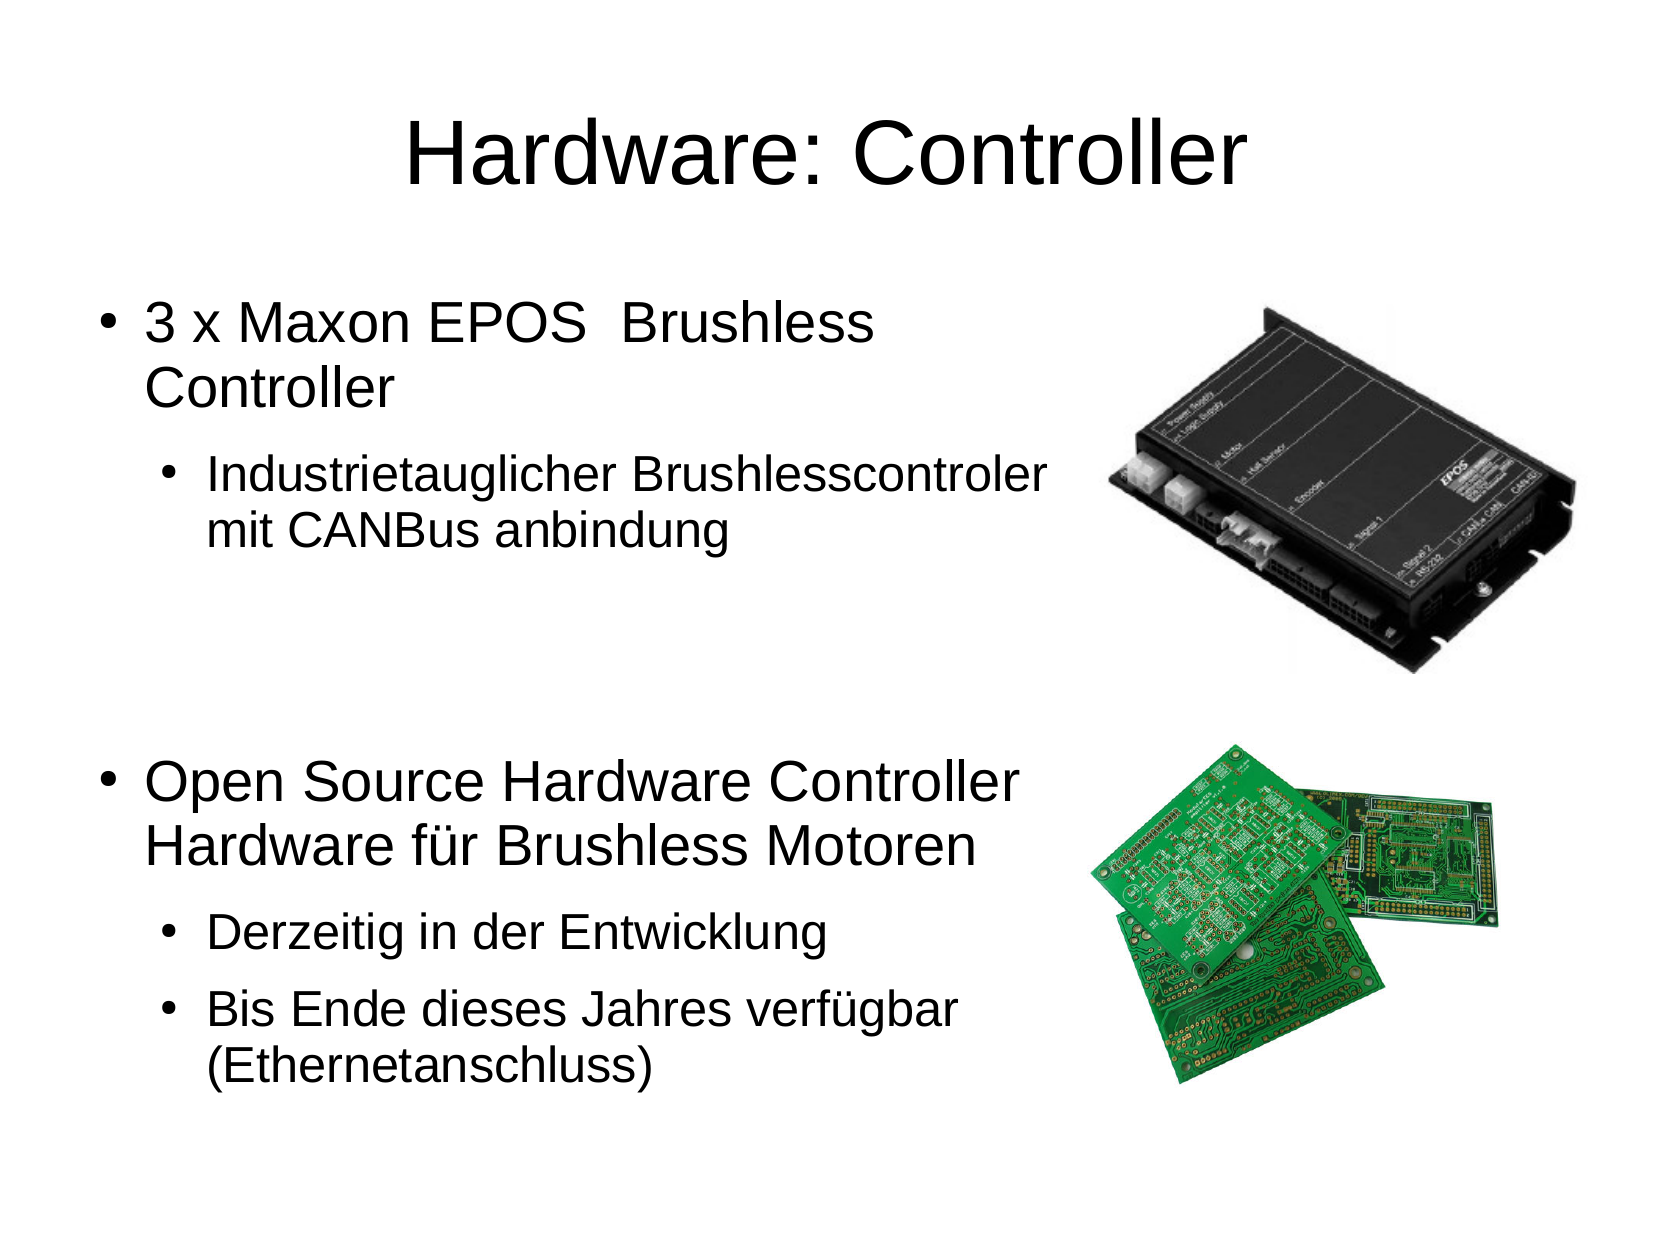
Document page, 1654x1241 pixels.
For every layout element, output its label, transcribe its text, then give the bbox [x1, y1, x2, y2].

picture [1087, 299, 1591, 674]
list 3 x Maxon EPOS Brushless Controller Industrietauglicher Brushlesscontroler mit CANBus anbindung Open Source Hardware Controller Hardware für Brushless Motoren Derzeitig in der Entwicklung Bis Ende dieses Jahres verfügbar (Ethernetanschluss) [82, 290, 1126, 1109]
picture [1087, 741, 1504, 1088]
title Hardware: Controller [82, 56, 1571, 250]
